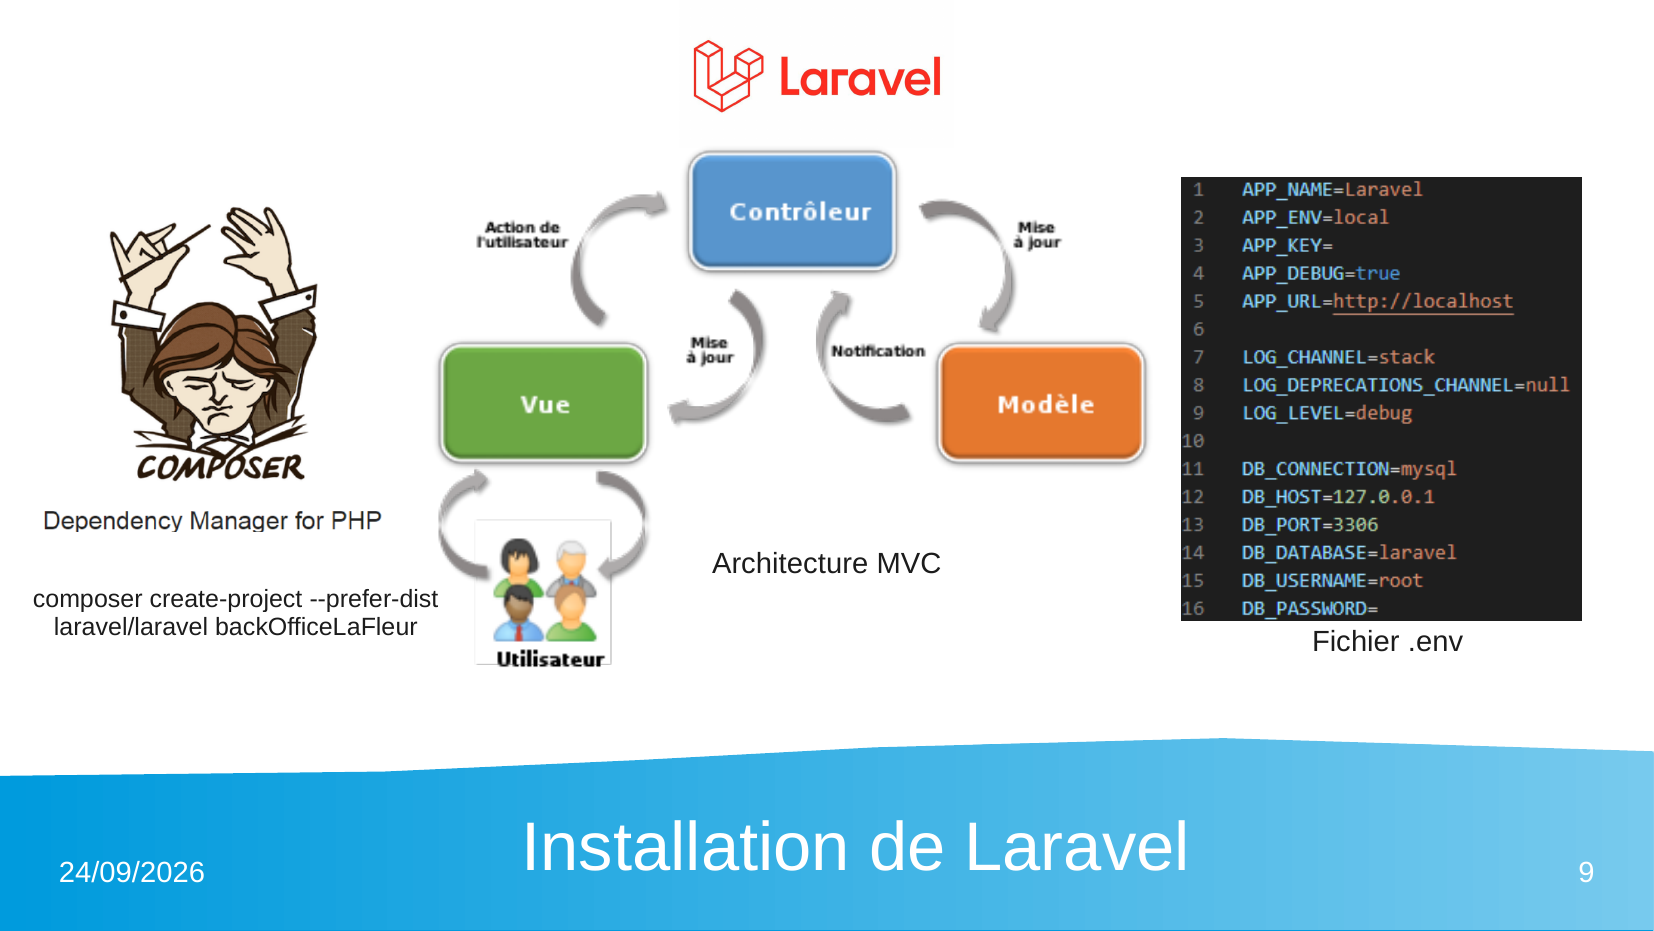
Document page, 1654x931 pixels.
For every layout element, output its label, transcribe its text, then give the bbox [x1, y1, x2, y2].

text_box composer create-project --prefer-dist laravel/laravel backOfficeLaFleur [29, 561, 443, 664]
picture [41, 206, 384, 532]
text_box Fichier .env [1299, 608, 1477, 675]
text_box Architecture MVC [708, 536, 945, 591]
title Installation de Laravel [324, 807, 1388, 886]
picture [406, 0, 1582, 709]
